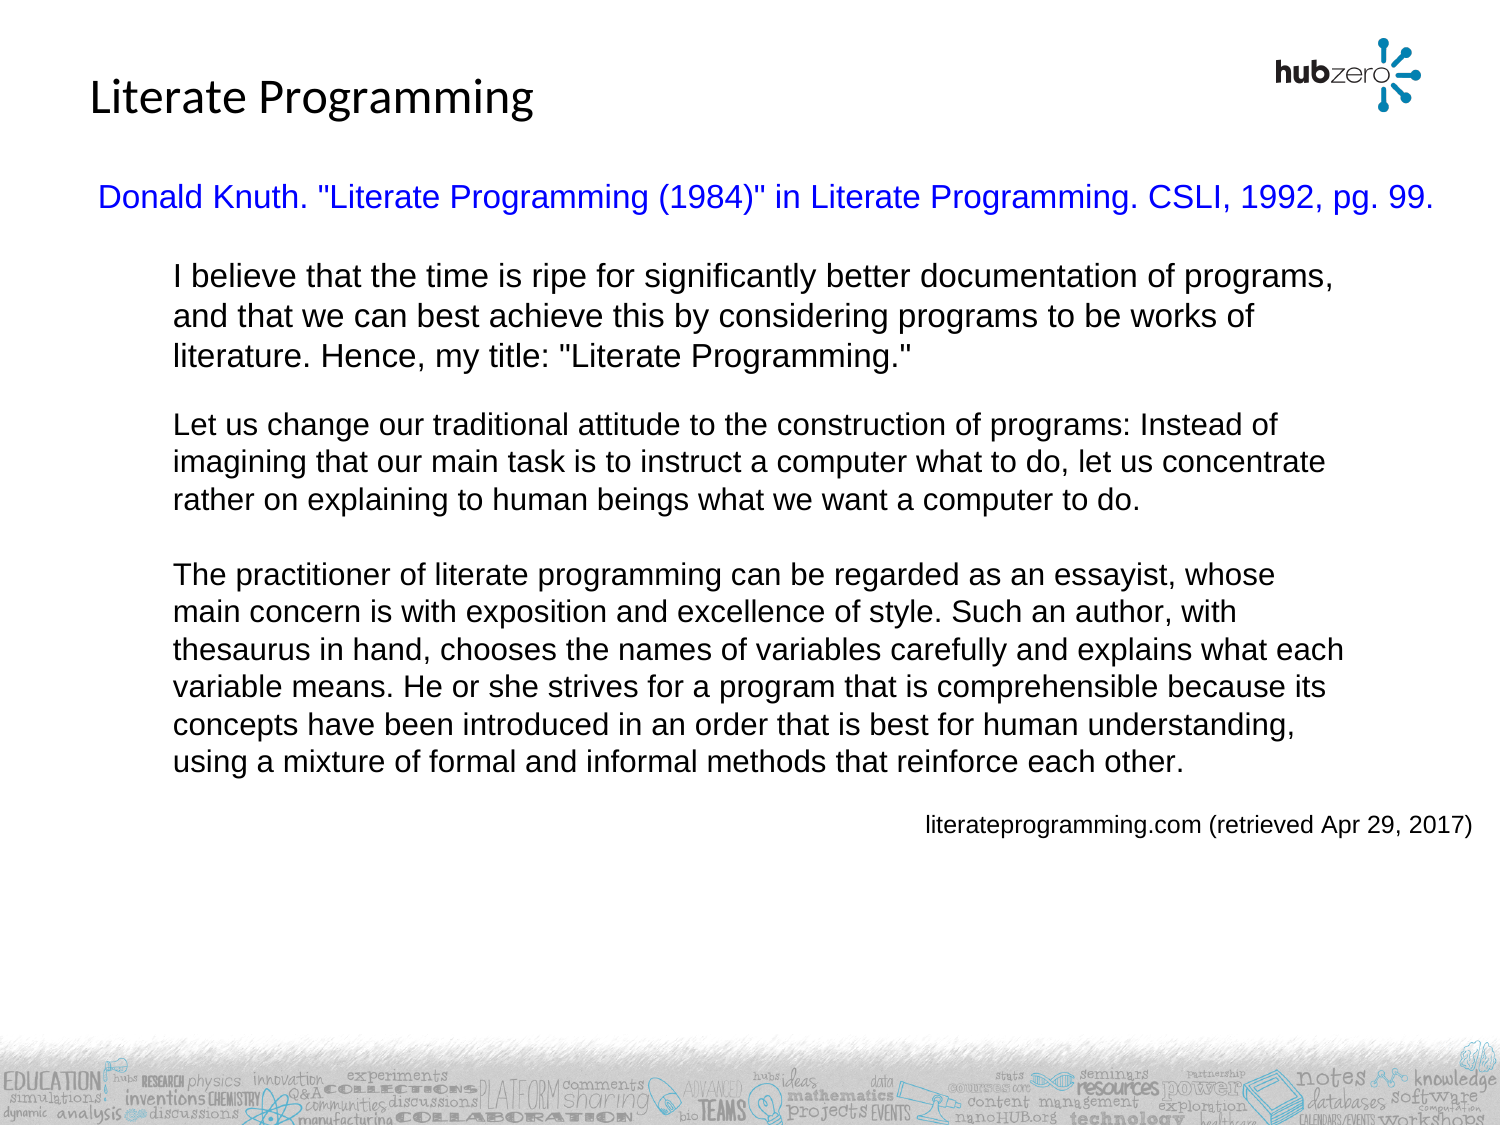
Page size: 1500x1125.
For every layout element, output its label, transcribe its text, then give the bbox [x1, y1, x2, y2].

picture [1272, 35, 1424, 44]
text_box Donald Knuth. "Literate Programming (1984)" in Literate Programming. CSLI, 1992, pg. 99. I believe that the time is ripe for significantly better documentation of programs, and that we can best achieve this by considering programs to be works of literature. Hence, my title: "Literate Programming." Let us change our traditional attitude to the construction of programs: Instead of imagining that our main task is to instruct a computer what to do, let us concentrate rather on explaining to human beings what we want a computer to do. The practitioner of literate programming can be regarded as an essayist, whose main concern is with exposition and excellence of style. Such an author, with thesaurus in hand, chooses the names of variables carefully and explains what each variable means. He or she strives for a program that is comprehensible because its concepts have been introduced in an order that is best for human understanding, using a mixture of formal and informal methods that reinforce each other. literateprogramming.com (retrieved Apr 29, 2017) [8, 167, 1490, 847]
title Literate Programming [75, 44, 1426, 144]
picture [0, 1034, 1500, 1125]
